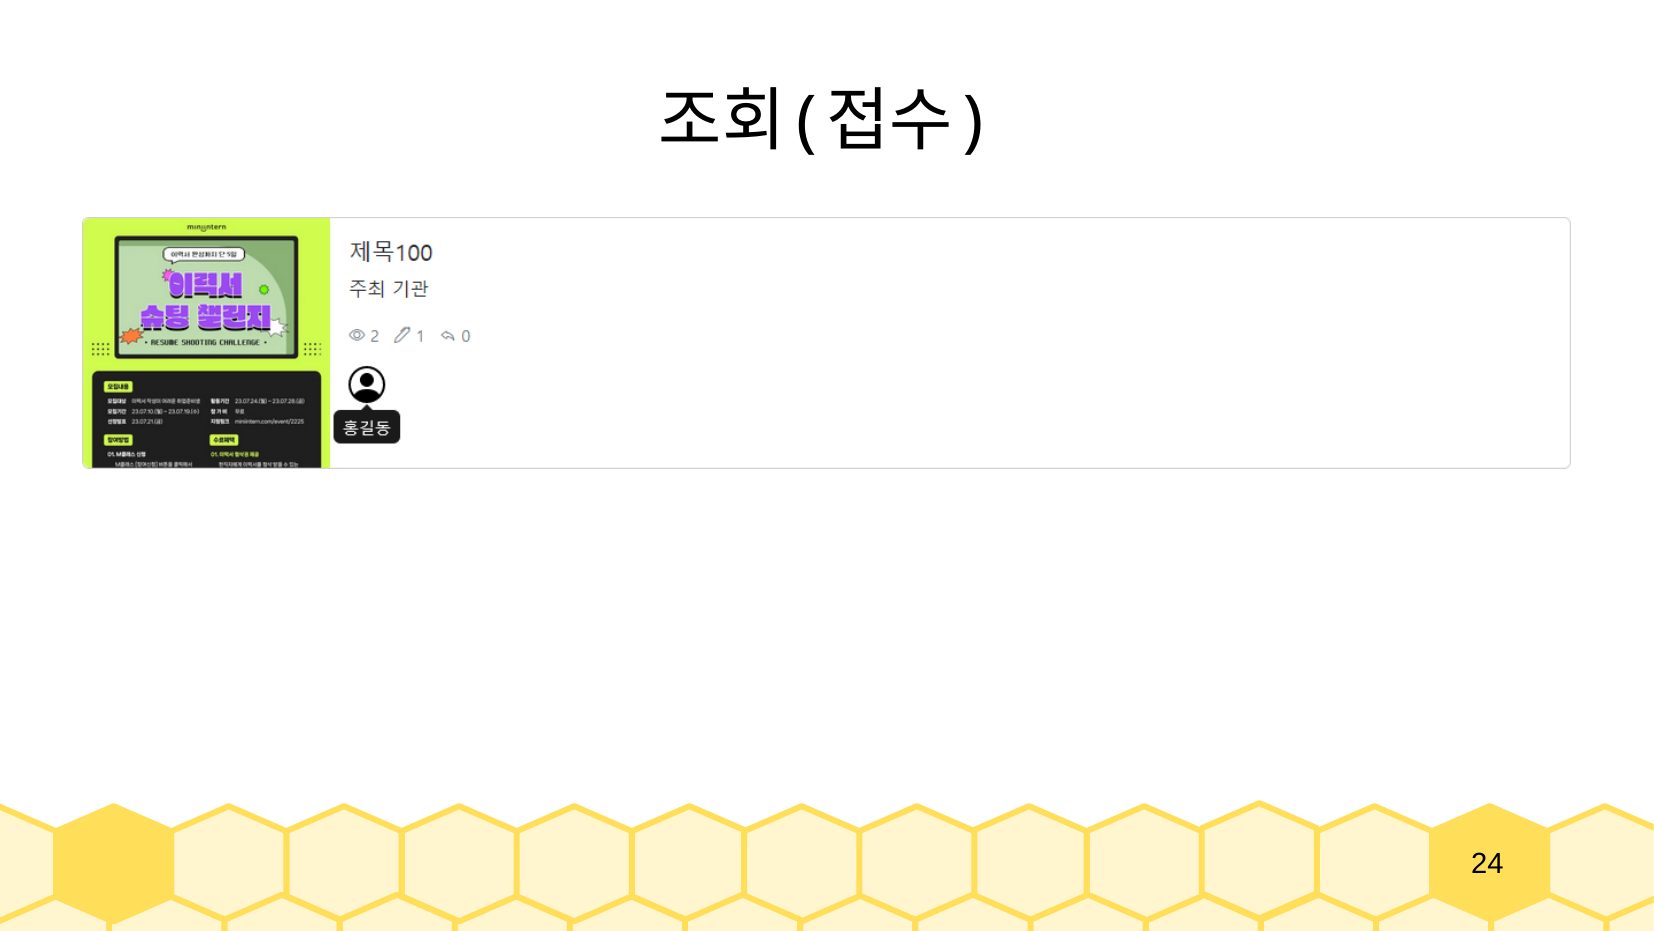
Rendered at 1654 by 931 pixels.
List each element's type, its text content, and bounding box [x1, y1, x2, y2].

picture [82, 217, 1571, 469]
title 조회(접수) [82, 37, 1571, 193]
